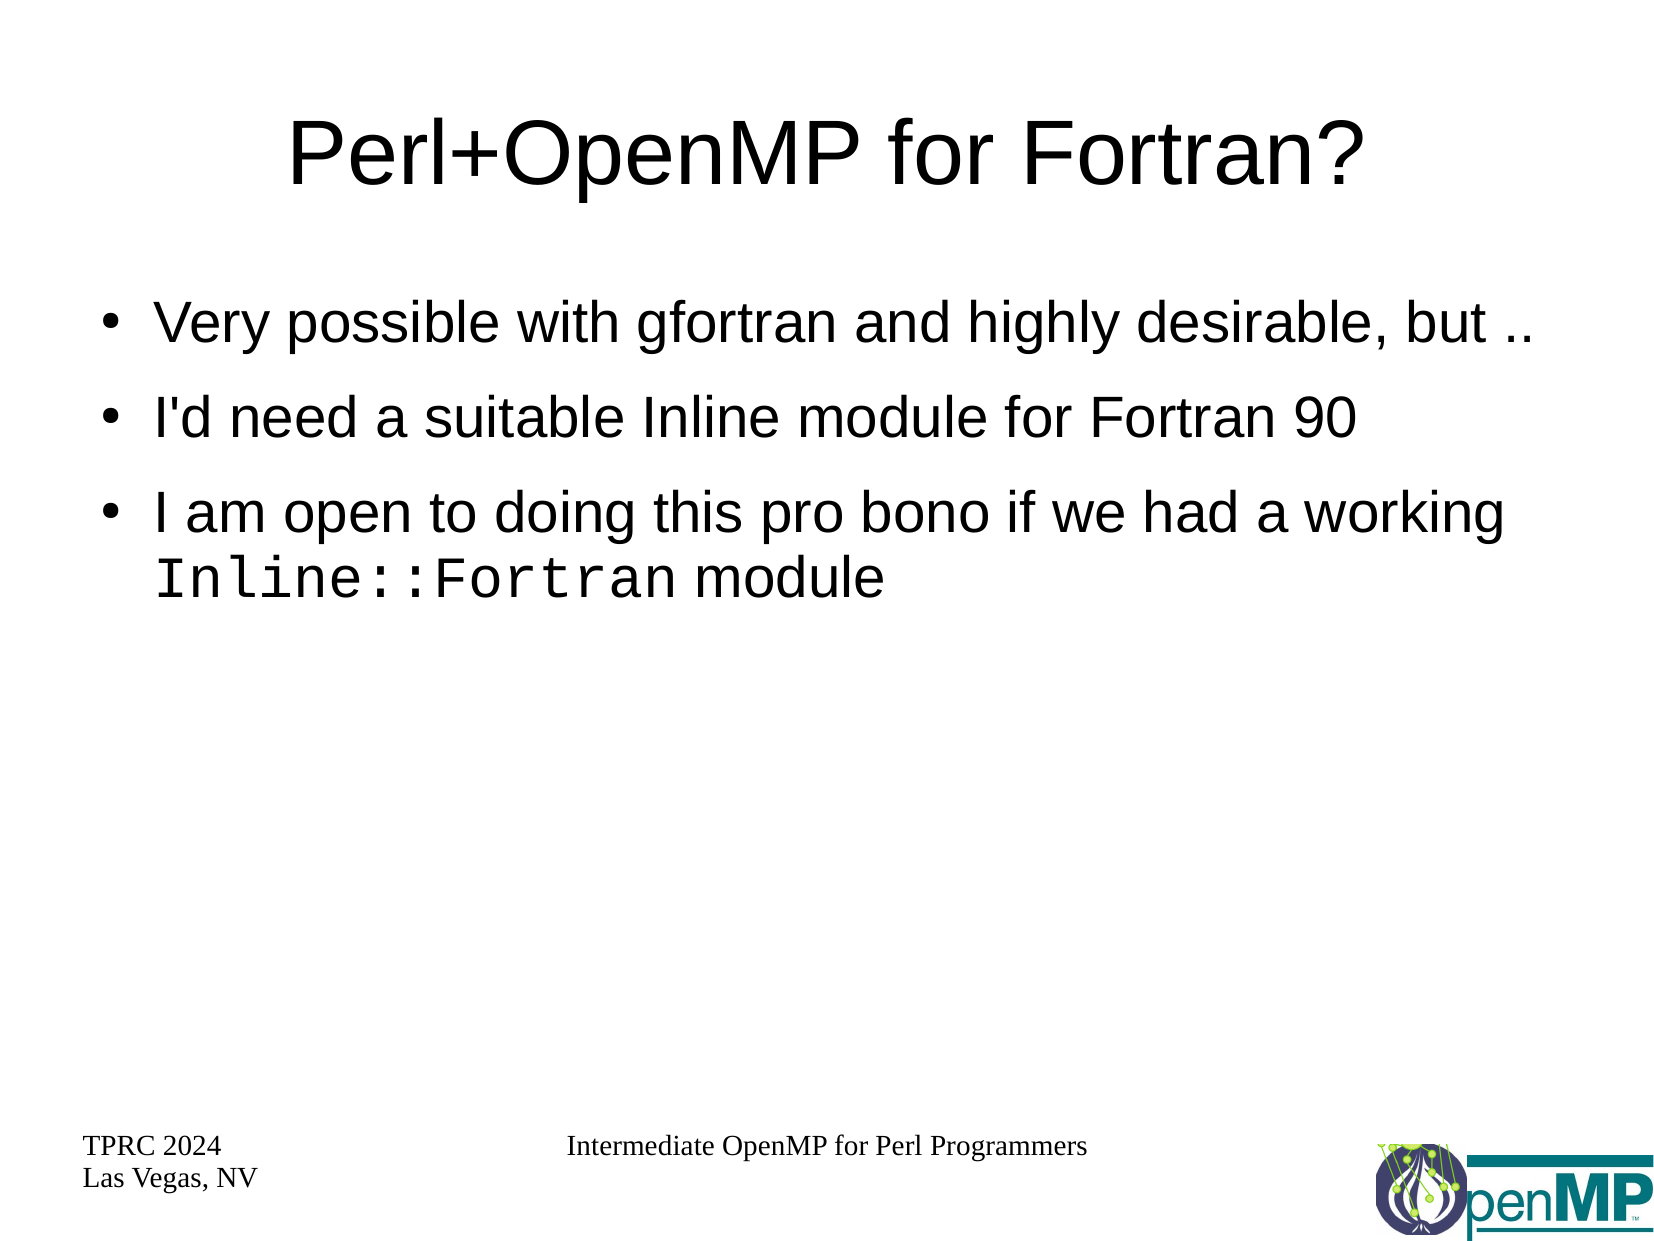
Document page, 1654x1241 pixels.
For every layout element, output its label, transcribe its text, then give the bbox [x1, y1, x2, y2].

list Very possible with gfortran and highly desirable, but .. I'd need a suitable Inline module for Fortran 90 I am open to doing this pro bono if we had a working Inline::Fortran module [82, 290, 1571, 1109]
title Perl+OpenMP for Fortran? [82, 49, 1571, 257]
picture [1376, 1144, 1654, 1241]
